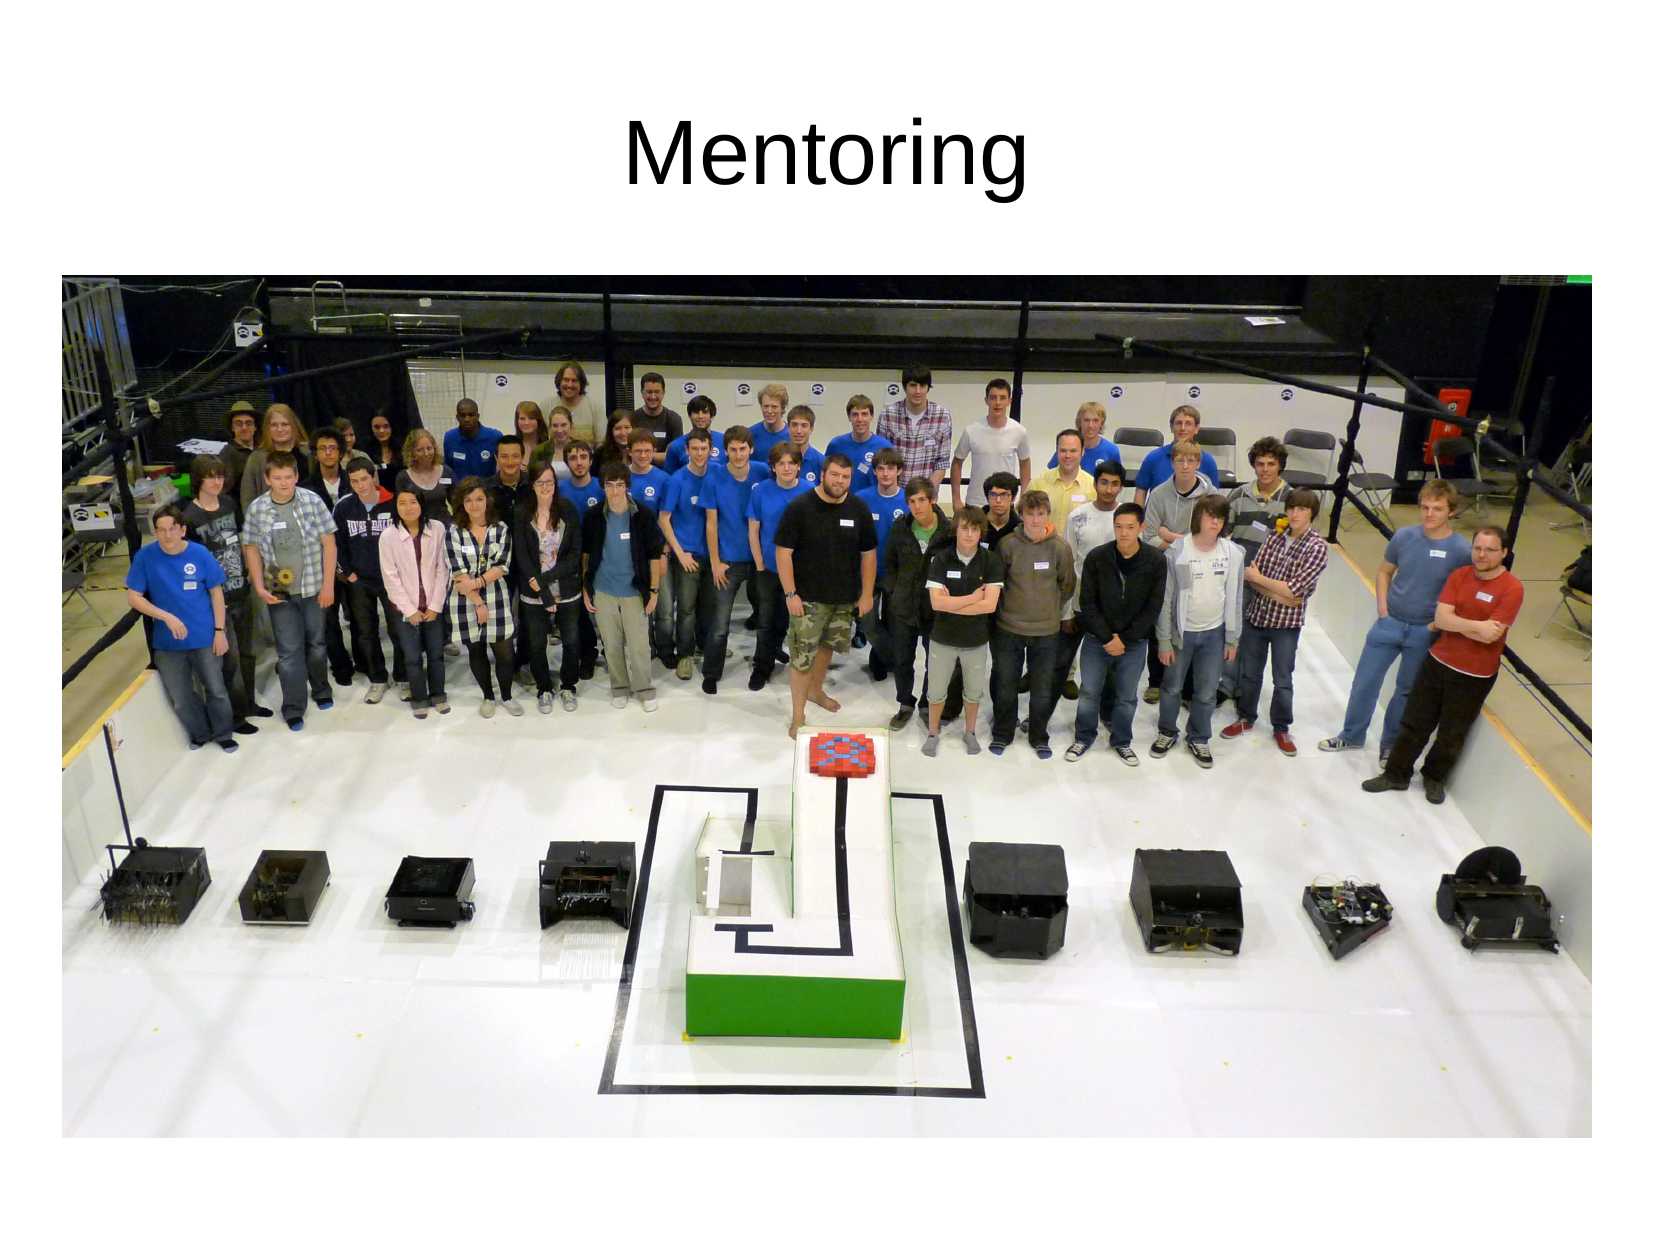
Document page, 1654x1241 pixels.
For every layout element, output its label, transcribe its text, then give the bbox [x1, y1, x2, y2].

picture [62, 275, 1592, 1138]
title Mentoring [82, 56, 1571, 250]
